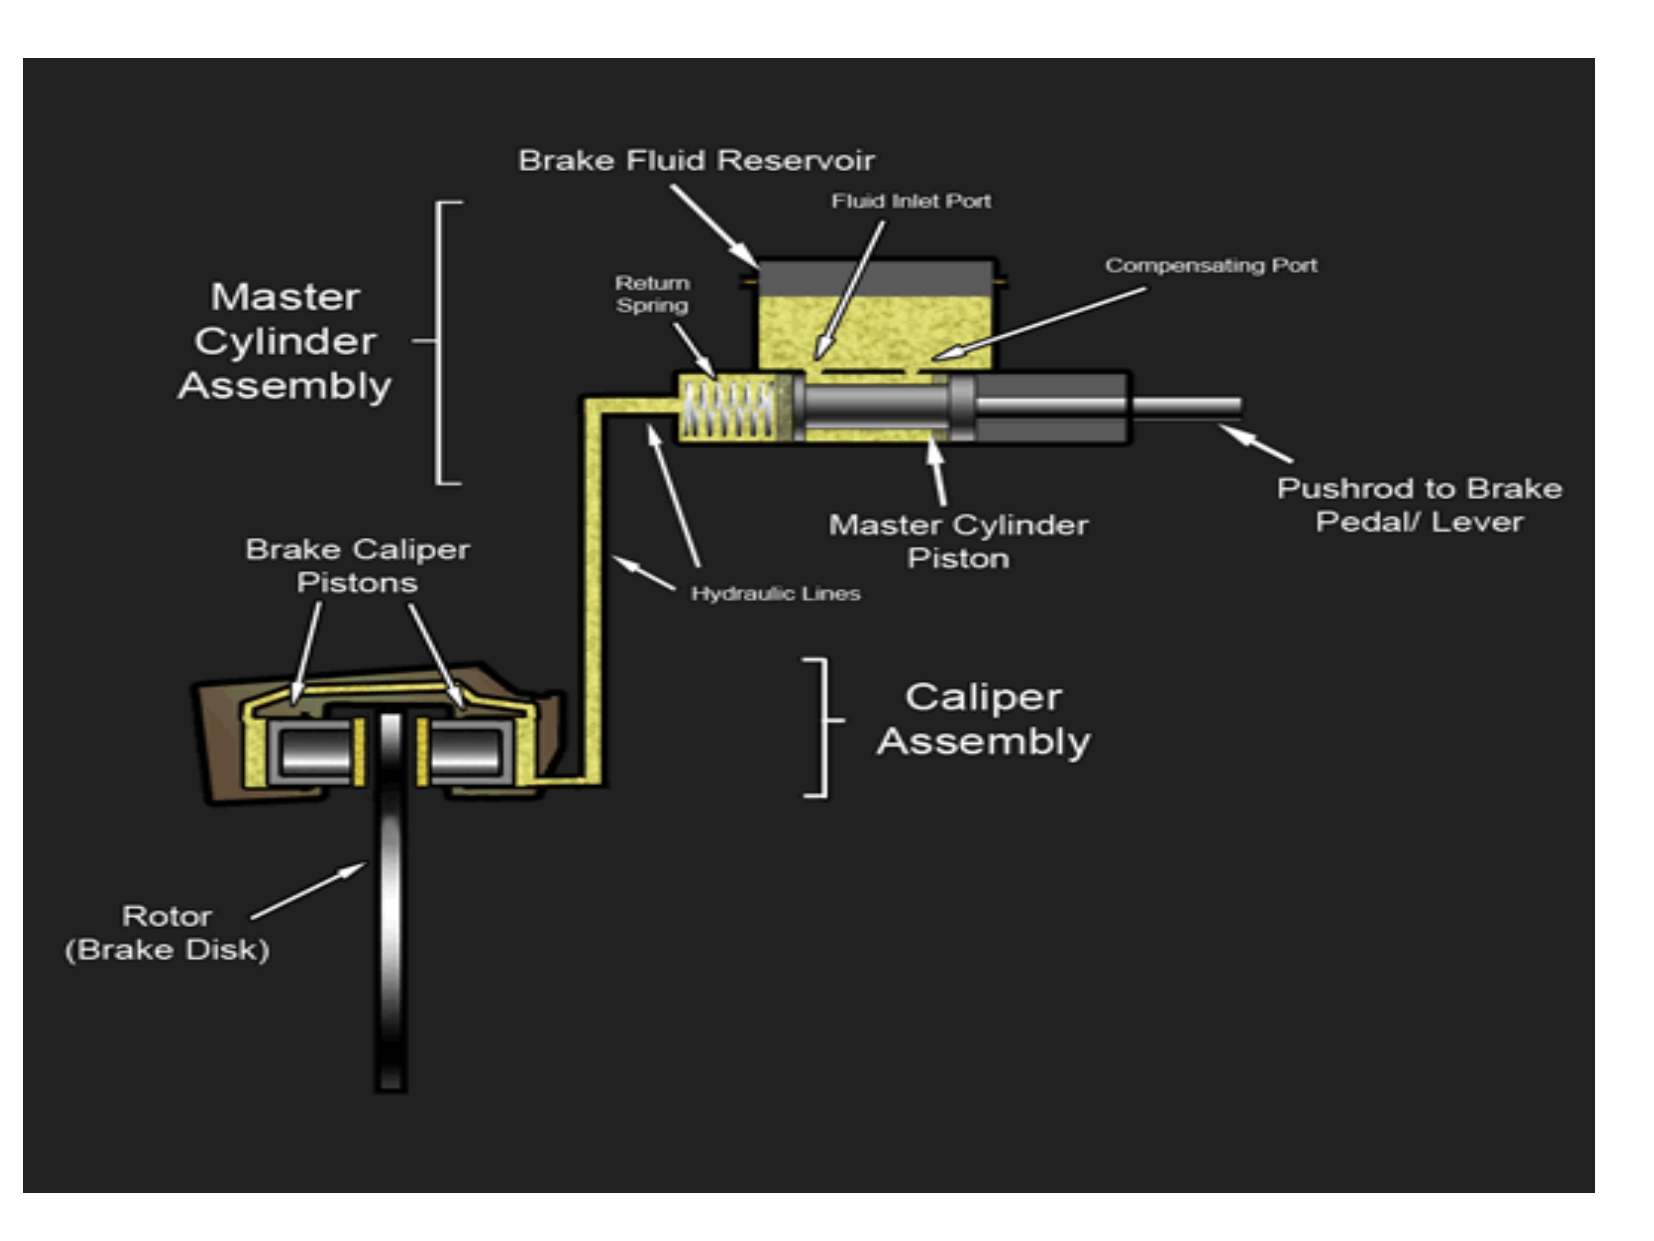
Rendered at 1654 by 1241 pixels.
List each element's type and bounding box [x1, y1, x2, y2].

picture [23, 58, 1595, 1193]
